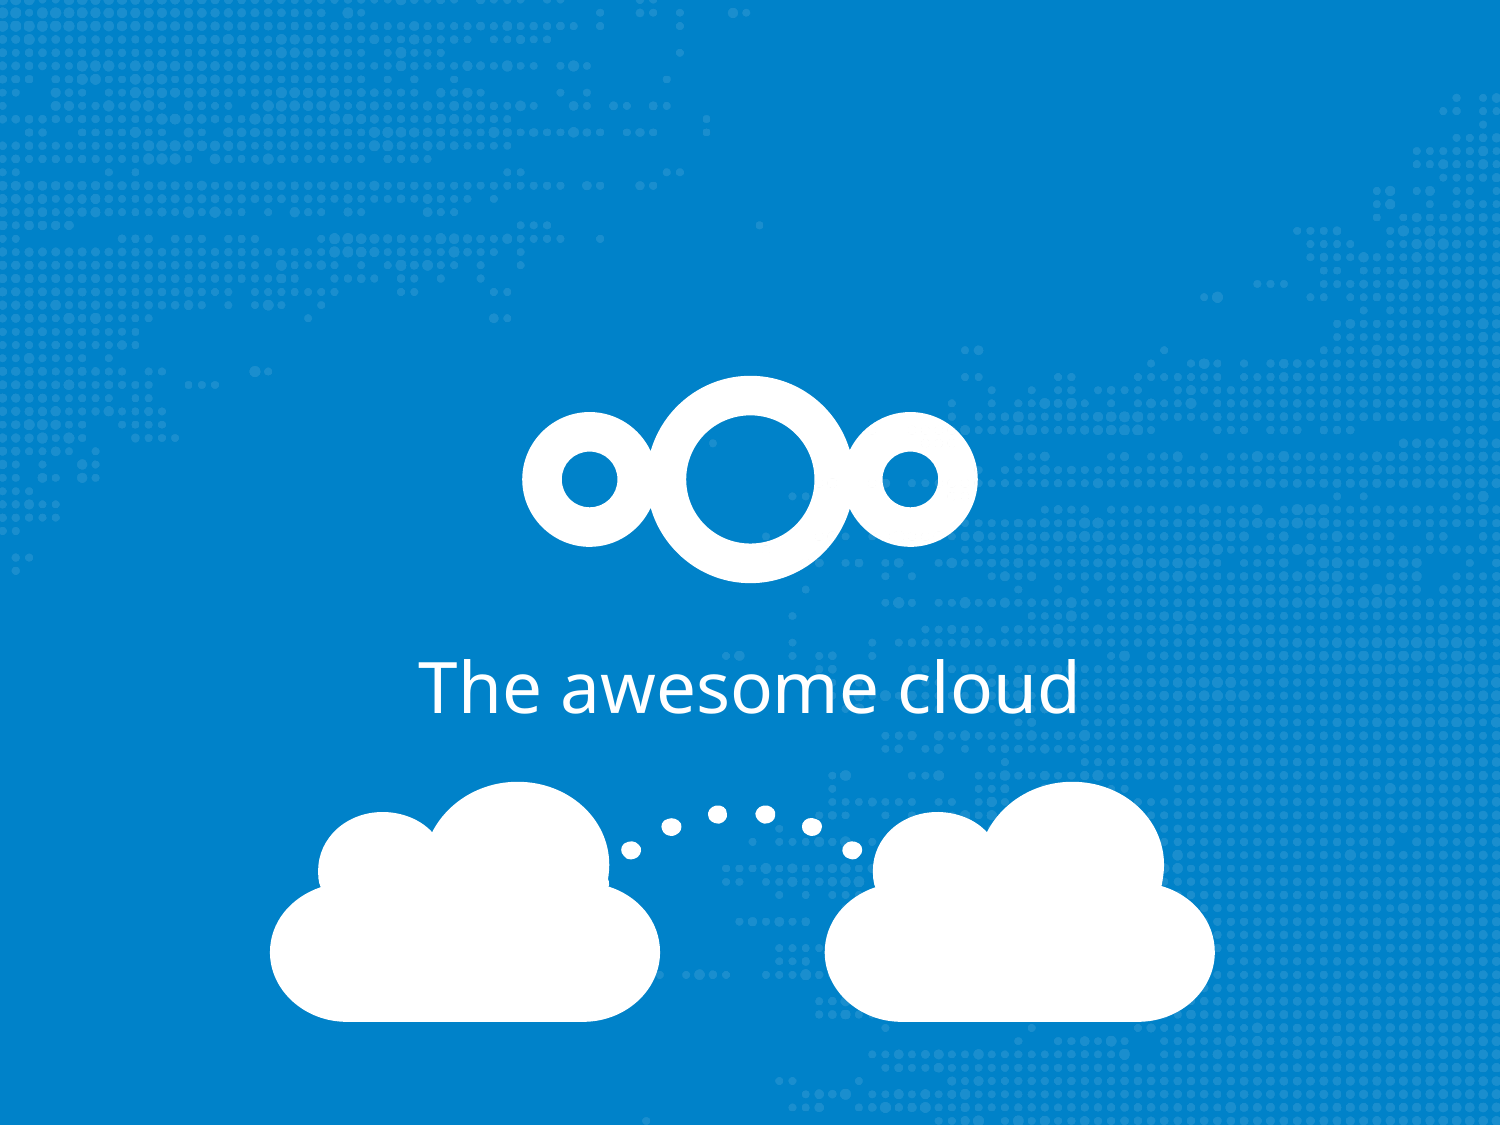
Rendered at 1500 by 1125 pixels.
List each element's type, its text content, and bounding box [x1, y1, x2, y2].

text_box [801, 818, 823, 836]
text_box [824, 781, 1215, 1022]
text_box [621, 841, 642, 860]
title The awesome cloud [74, 591, 1425, 780]
text_box [708, 805, 727, 824]
text_box [842, 841, 863, 860]
text_box [269, 781, 661, 1022]
text_box [755, 805, 776, 824]
text_box [661, 818, 682, 836]
